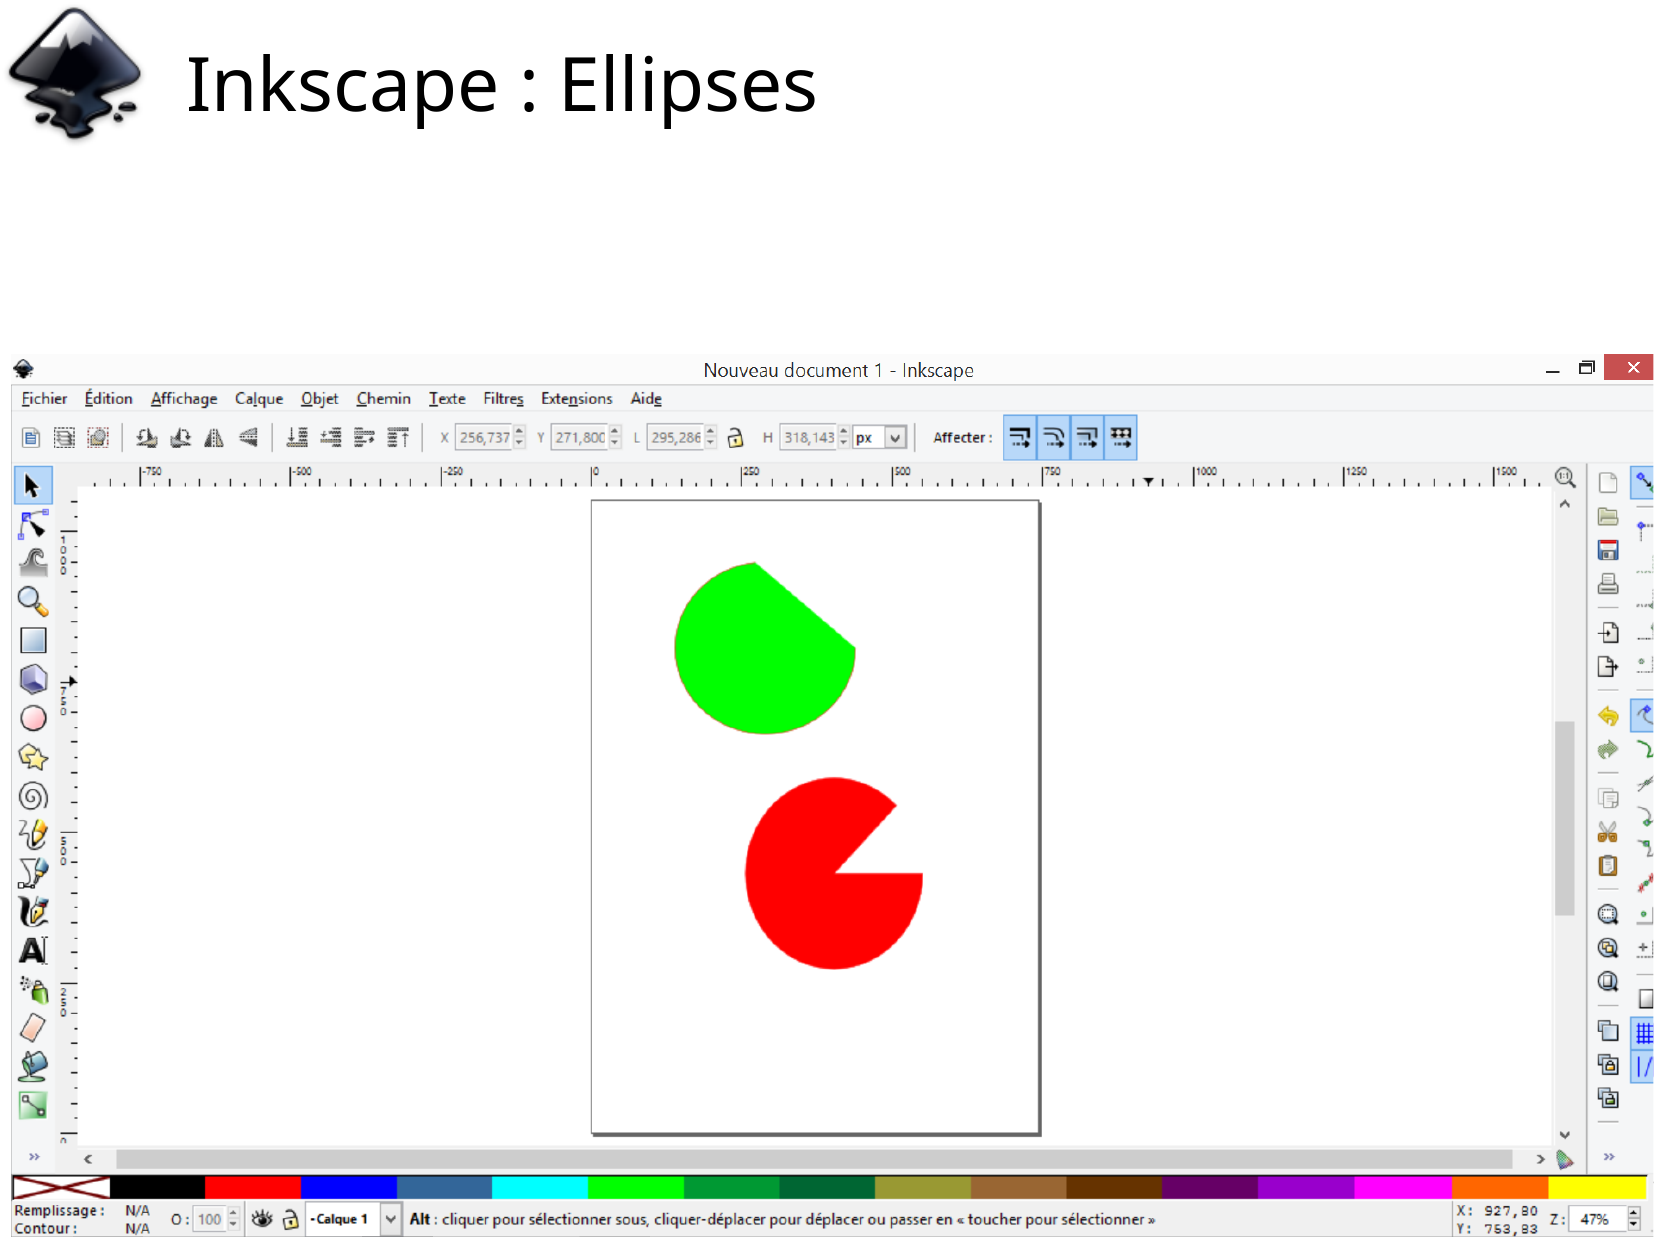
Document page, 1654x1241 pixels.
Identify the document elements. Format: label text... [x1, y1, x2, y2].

picture [11, 354, 1654, 1237]
picture [0, 0, 150, 151]
text_box Inkscape : Ellipses [171, 23, 1630, 135]
